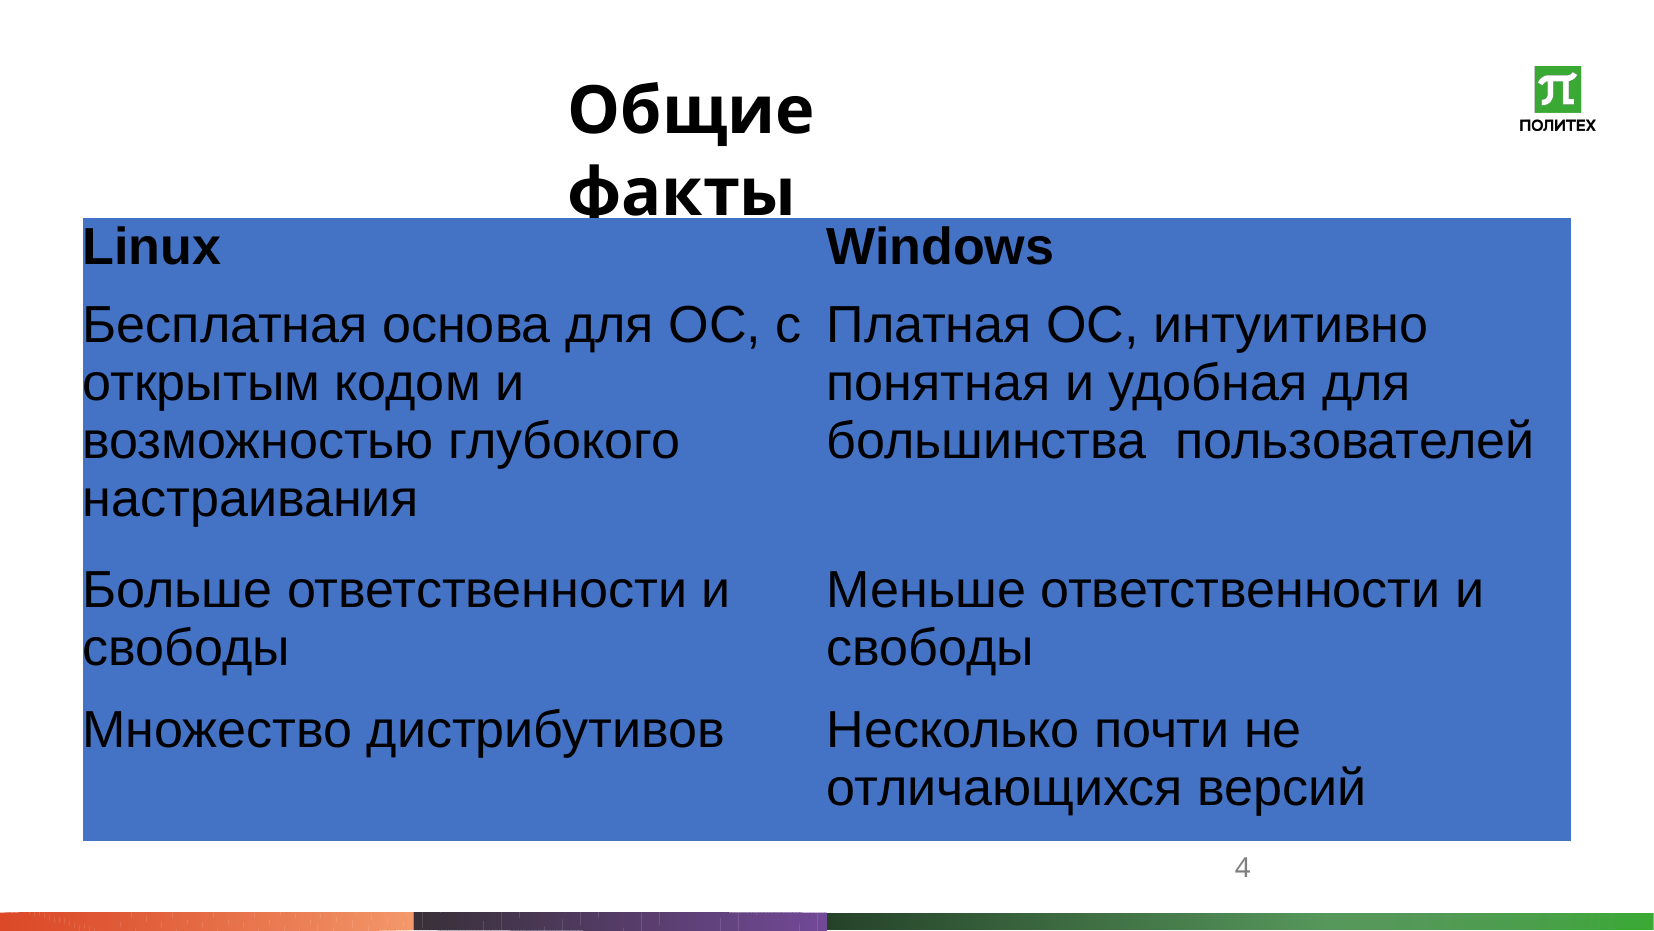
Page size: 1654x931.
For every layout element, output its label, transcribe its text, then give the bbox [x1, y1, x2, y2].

text_box Общие факты [554, 62, 1063, 145]
table_header Windows [827, 218, 1571, 296]
table_cell Платная ОС, интуитивно понятная и удобная для большинства пользователей [827, 296, 1571, 560]
table_cell Множество дистрибутивов [83, 700, 827, 841]
table_cell Бесплатная основа для ОС, с открытым кодом и возможностью глубокого настраивания [83, 296, 827, 560]
text_box [1234, 842, 1607, 892]
table_header Linux [83, 218, 827, 296]
table_cell Меньше ответственности и свободы [827, 560, 1571, 700]
table_cell Несколько почти не отличающихся версий [827, 700, 1571, 841]
table_cell Больше ответственности и свободы [83, 560, 827, 700]
